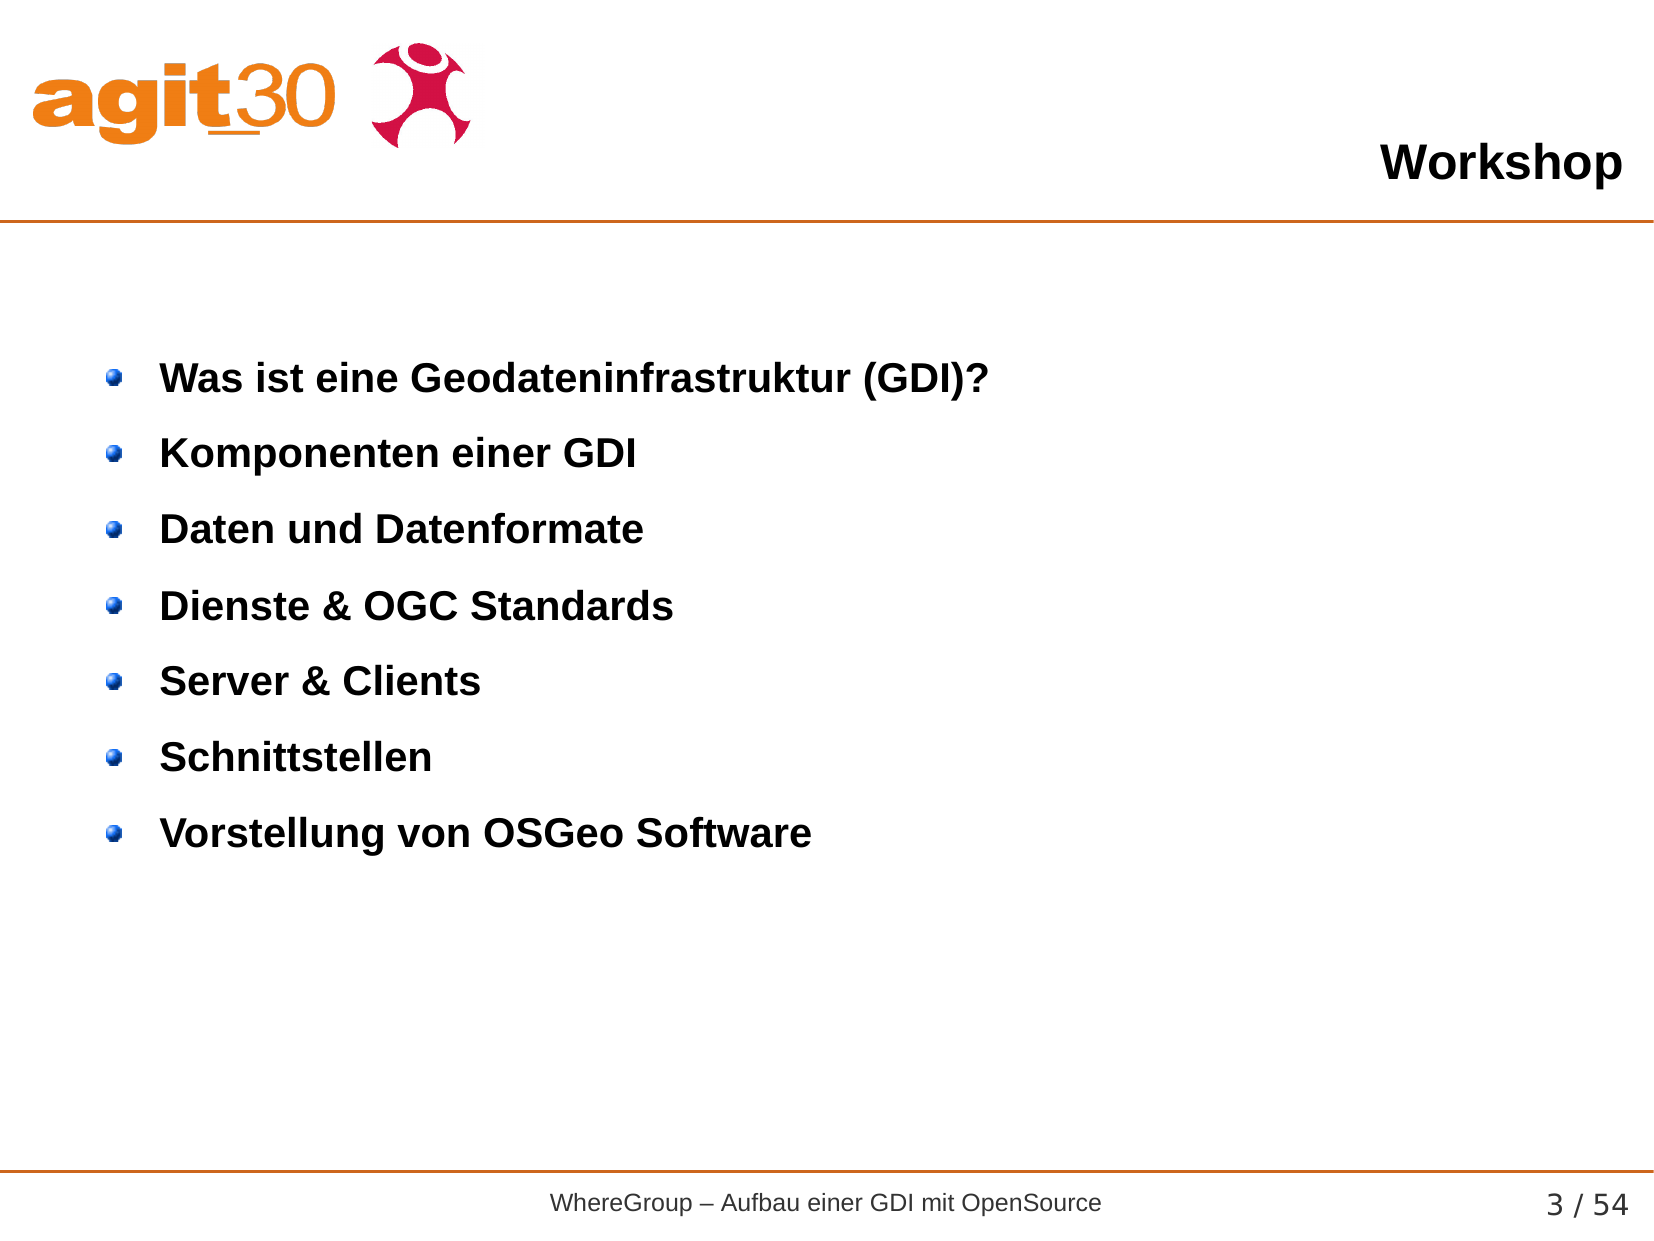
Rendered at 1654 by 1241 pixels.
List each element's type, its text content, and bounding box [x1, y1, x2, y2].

title Workshop [135, 88, 1625, 237]
picture [29, 58, 340, 148]
list Was ist eine Geodateninfrastruktur (GDI)? Komponenten einer GDI Daten und Datenformate Dienste & OGC Standards Server & Clients Schnittstellen Vorstellung von OSGeo Software [88, 354, 1577, 1173]
